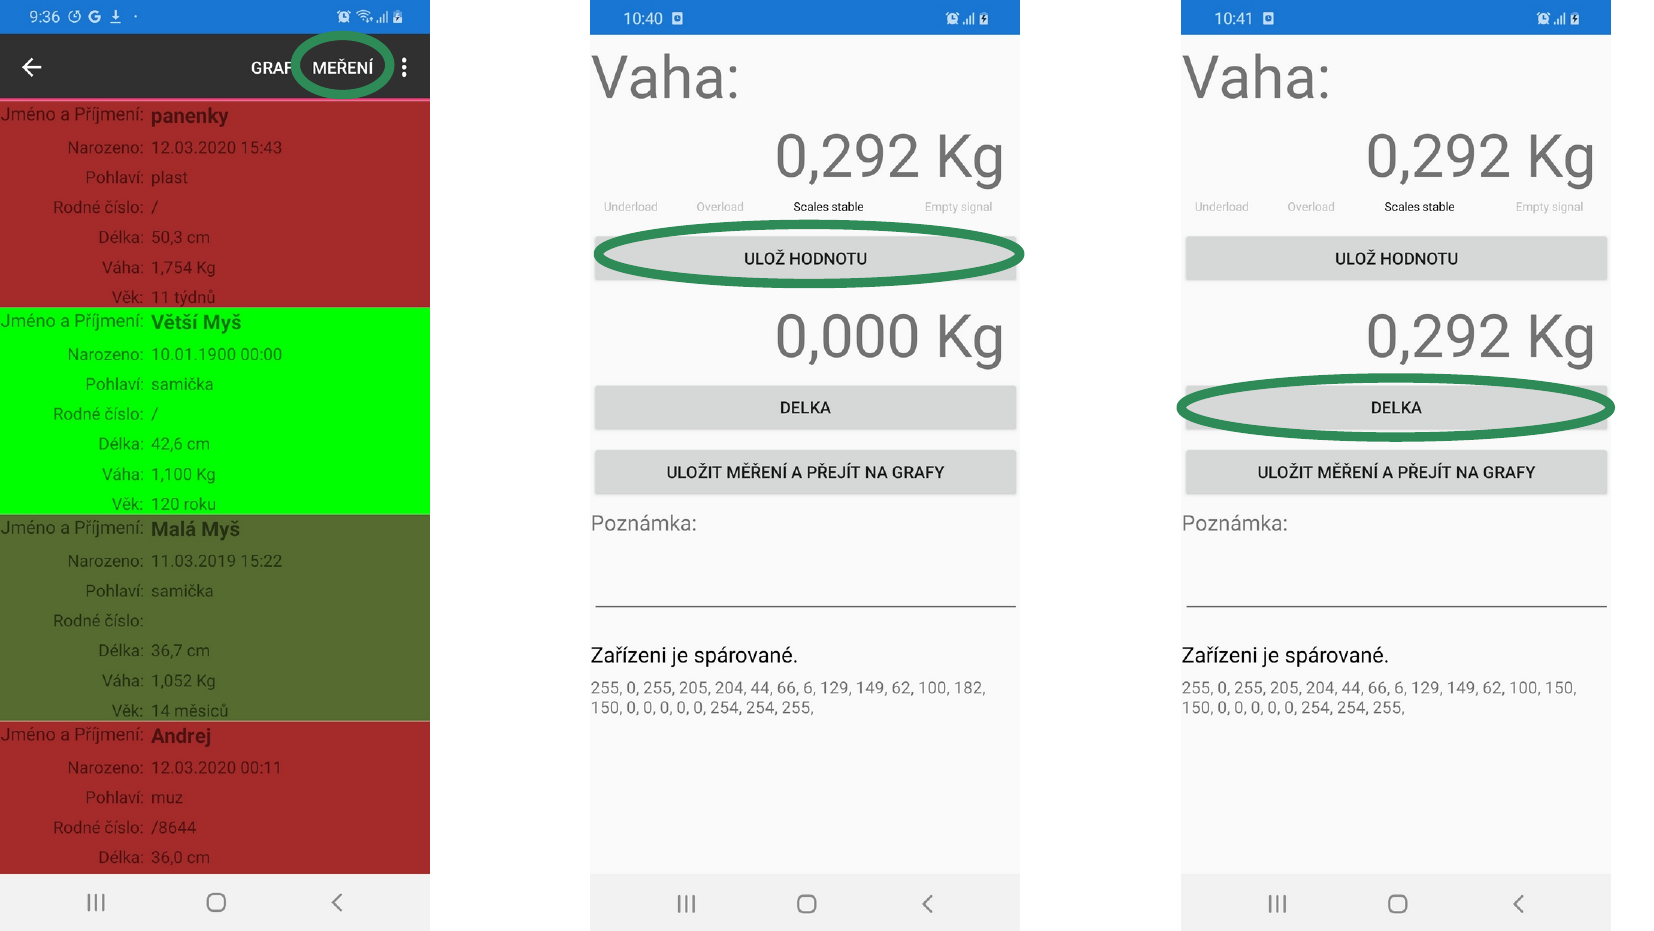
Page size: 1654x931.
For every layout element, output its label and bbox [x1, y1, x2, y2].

picture [590, 0, 1020, 931]
picture [605, 230, 1014, 278]
picture [1181, 417, 1611, 931]
picture [1181, 0, 1611, 398]
picture [0, 0, 430, 931]
picture [1187, 383, 1605, 432]
